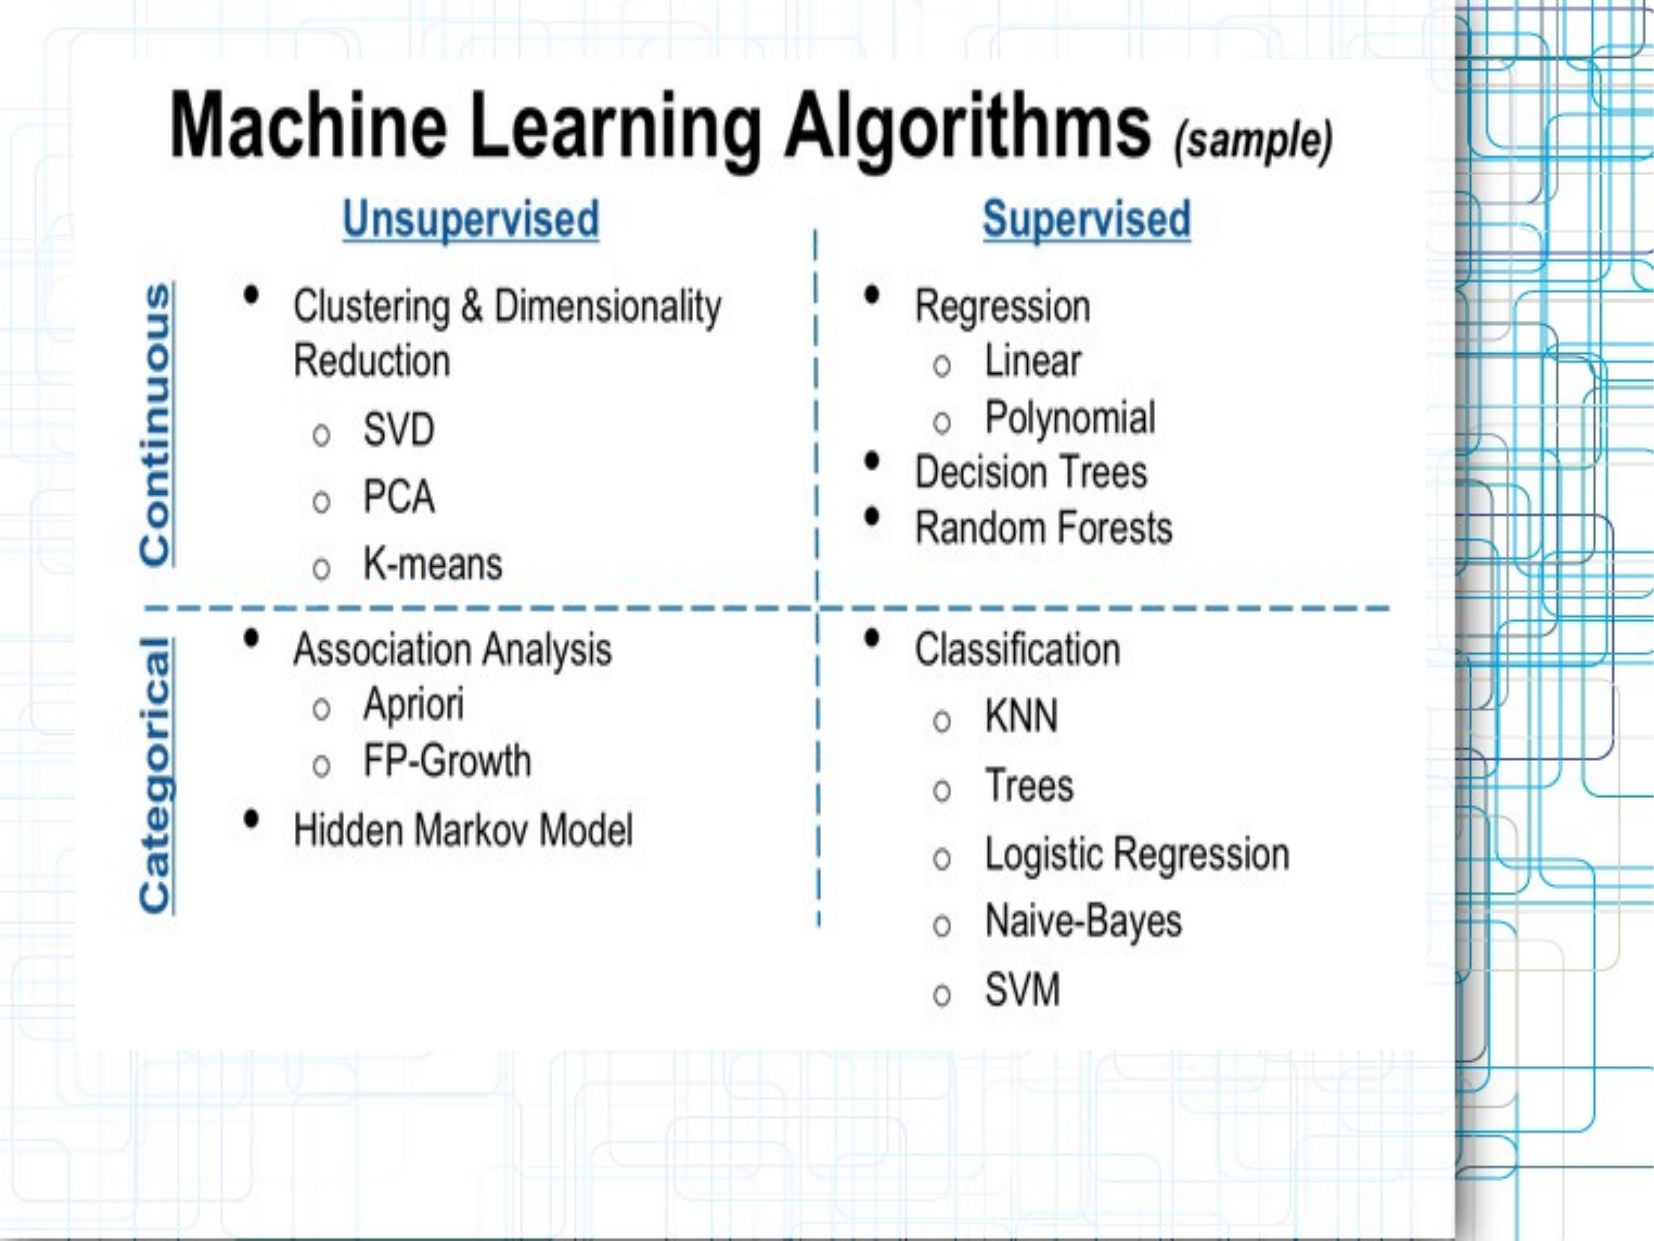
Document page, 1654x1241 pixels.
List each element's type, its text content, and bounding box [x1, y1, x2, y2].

picture [0, 0, 1654, 1241]
title Machine Learning Techniques [0, 45, 1486, 253]
